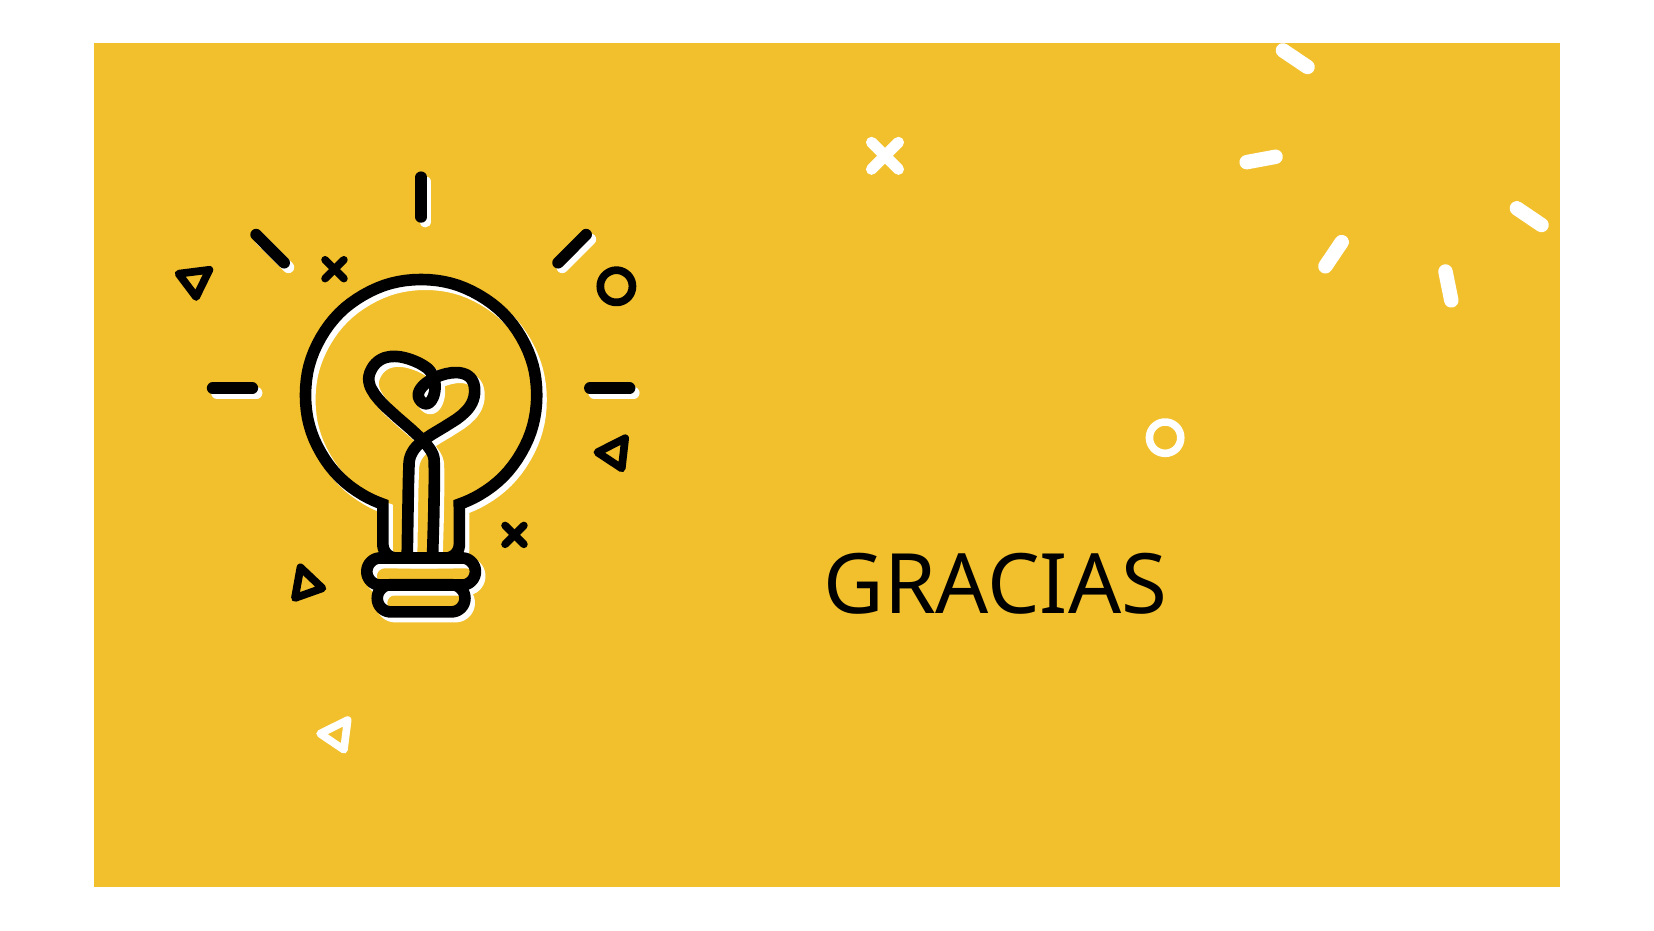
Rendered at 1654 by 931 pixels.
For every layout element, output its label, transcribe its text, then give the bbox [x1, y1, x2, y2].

title GRACIAS [823, 524, 1544, 638]
